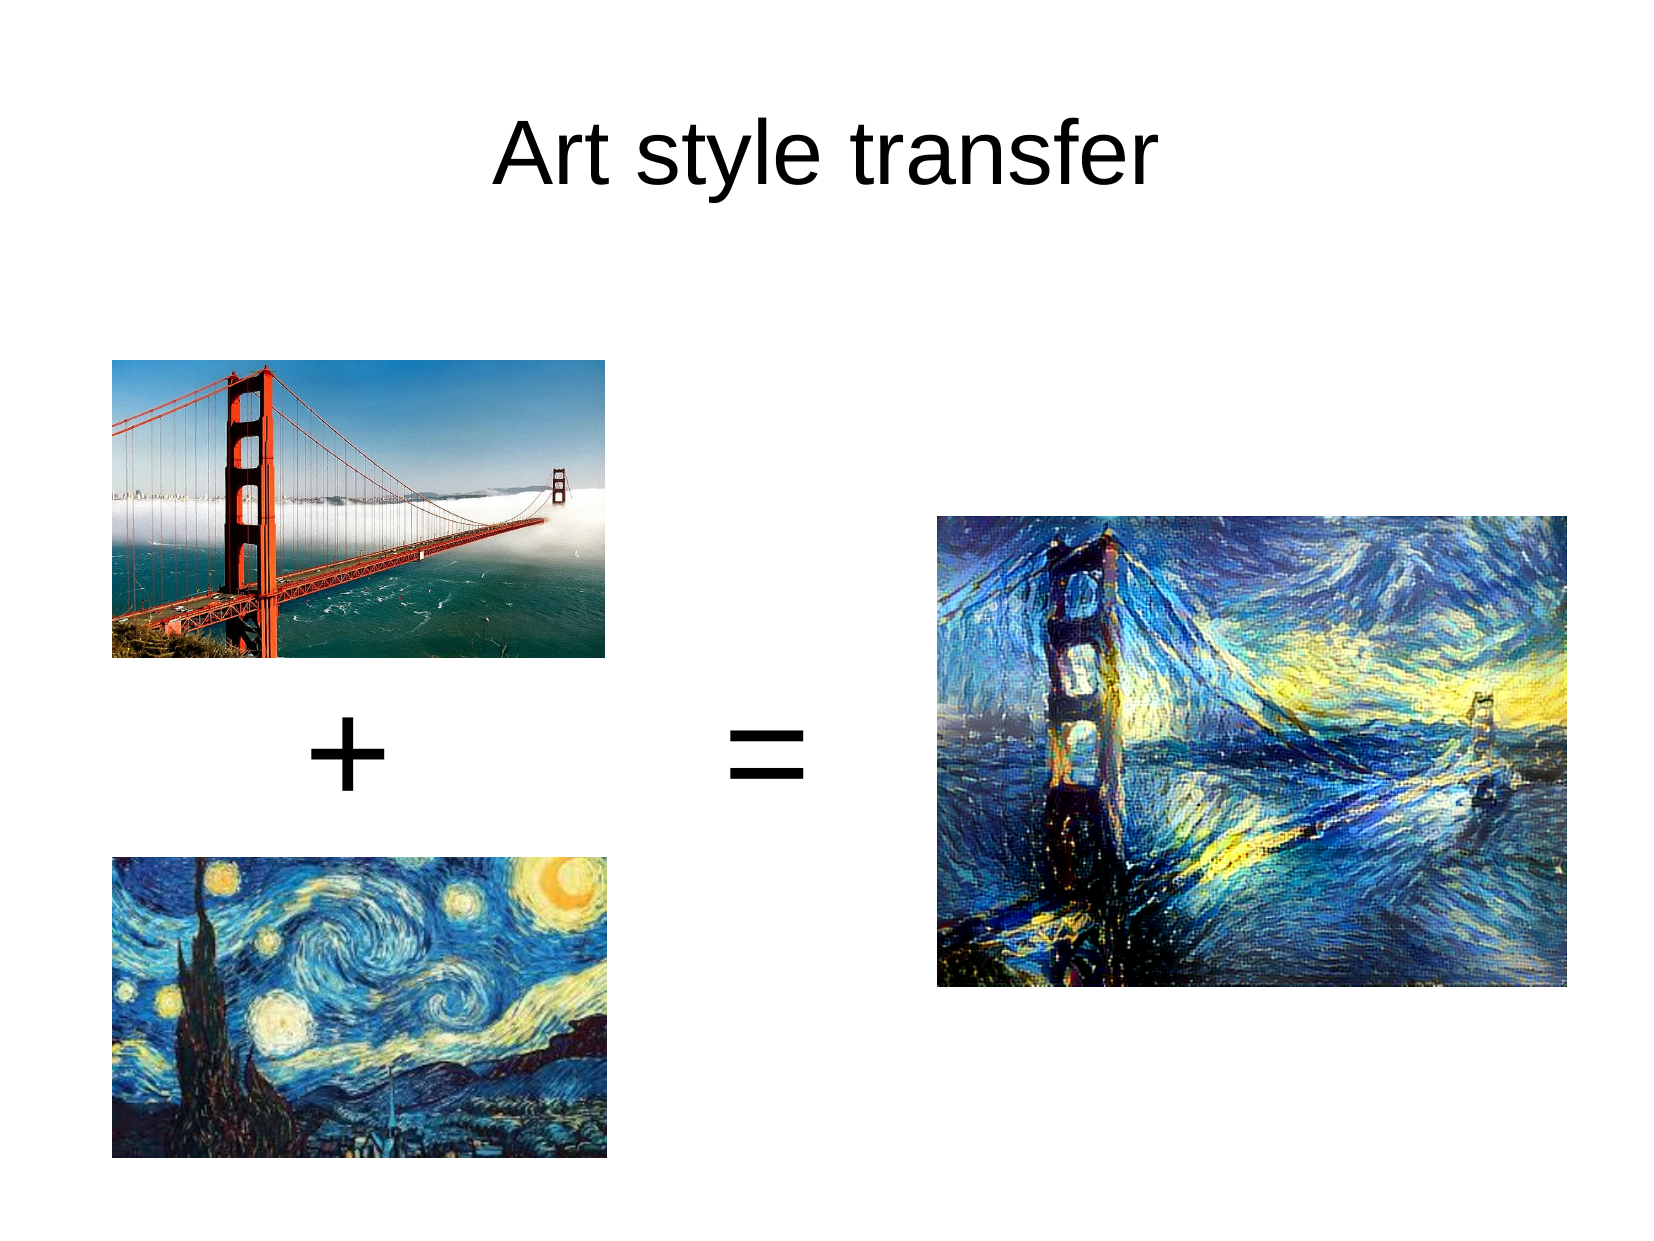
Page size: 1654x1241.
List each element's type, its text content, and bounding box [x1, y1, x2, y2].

picture [112, 360, 605, 658]
text_box = [709, 661, 827, 845]
title Art style transfer [82, 49, 1571, 257]
text_box + [289, 661, 407, 845]
picture [937, 516, 1567, 987]
picture [112, 857, 607, 1158]
